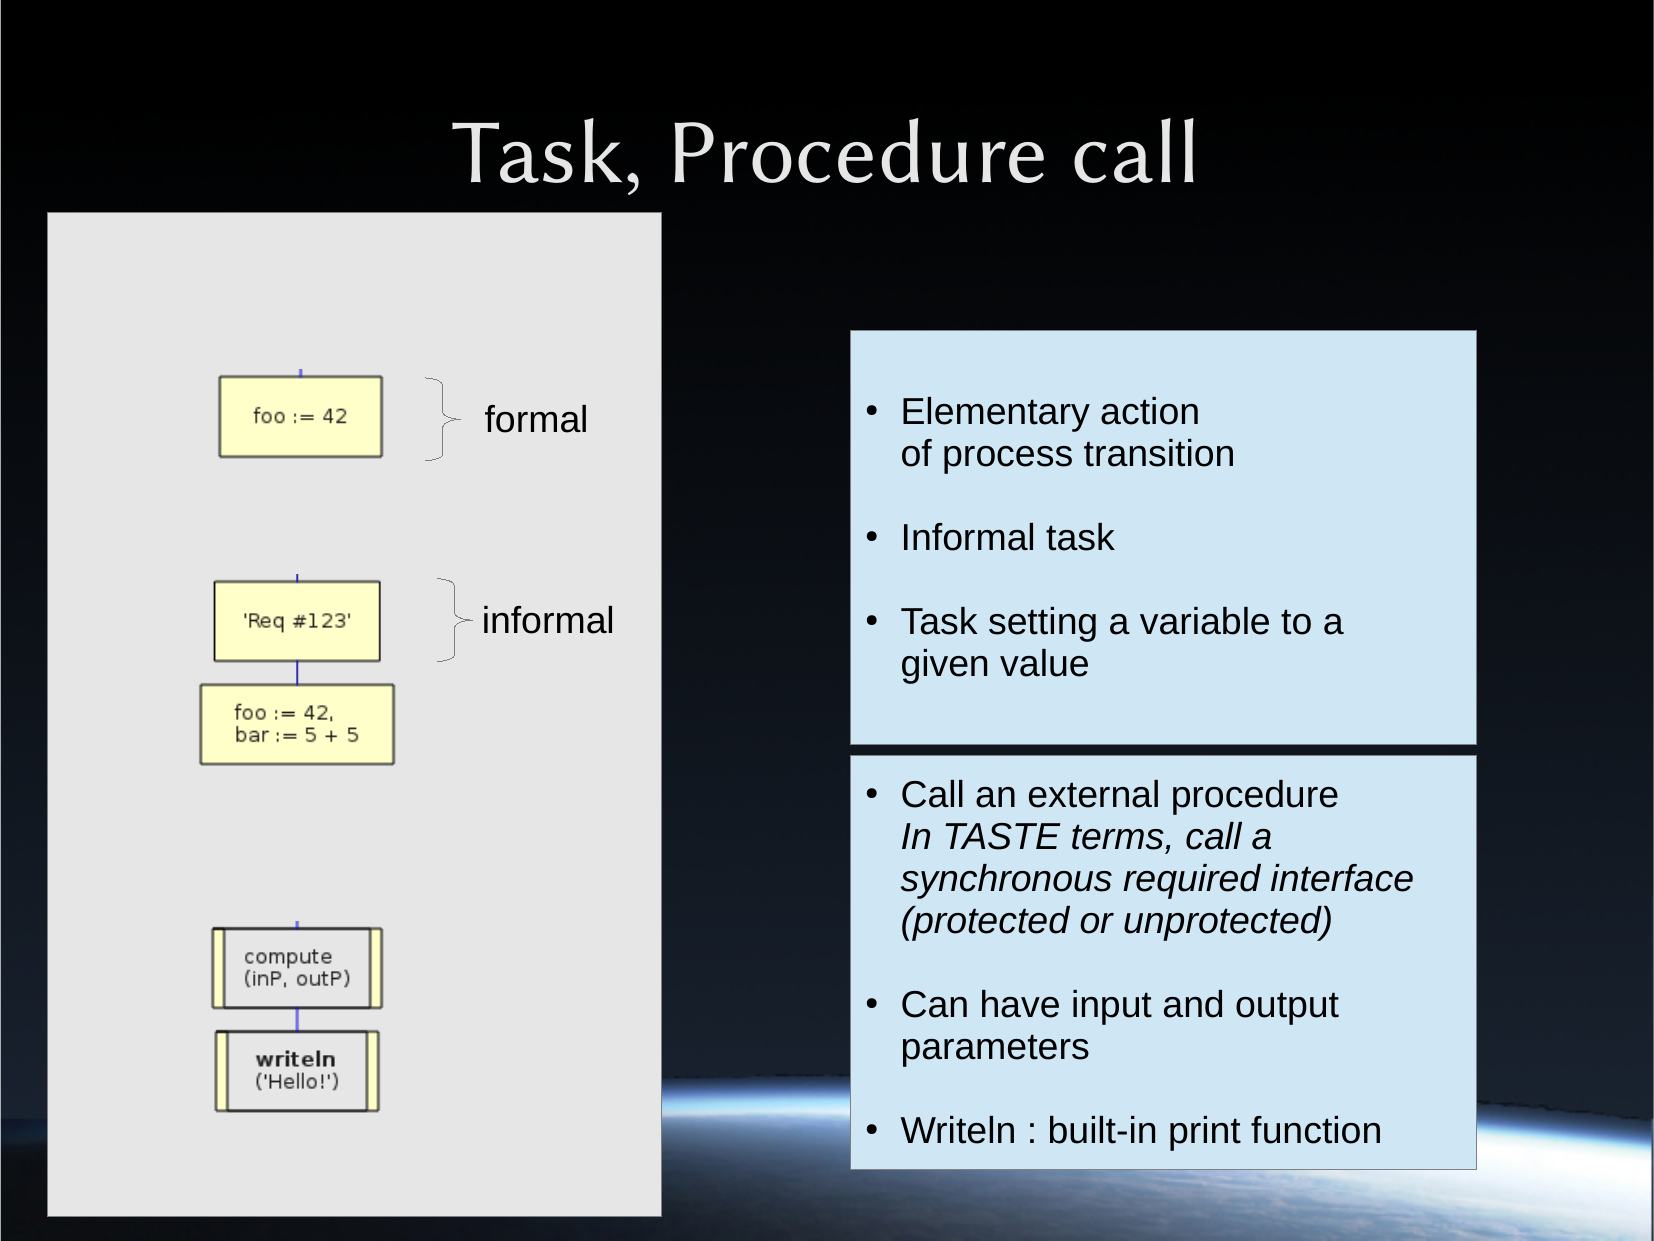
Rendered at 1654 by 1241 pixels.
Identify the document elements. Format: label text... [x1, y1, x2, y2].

text_box Elementary action of process transition Informal task Task setting a variable to a given value [850, 330, 1477, 745]
picture [0, 0, 1654, 1241]
text_box [47, 212, 662, 1217]
text_box informal [437, 578, 473, 662]
title Task, Procedure call [82, 49, 1571, 257]
text_box formal [425, 377, 461, 461]
text_box Call an external procedure In TASTE terms, call a synchronous required interface (protected or unprotected) Can have input and output parameters Writeln : built-in print function [850, 755, 1477, 1170]
